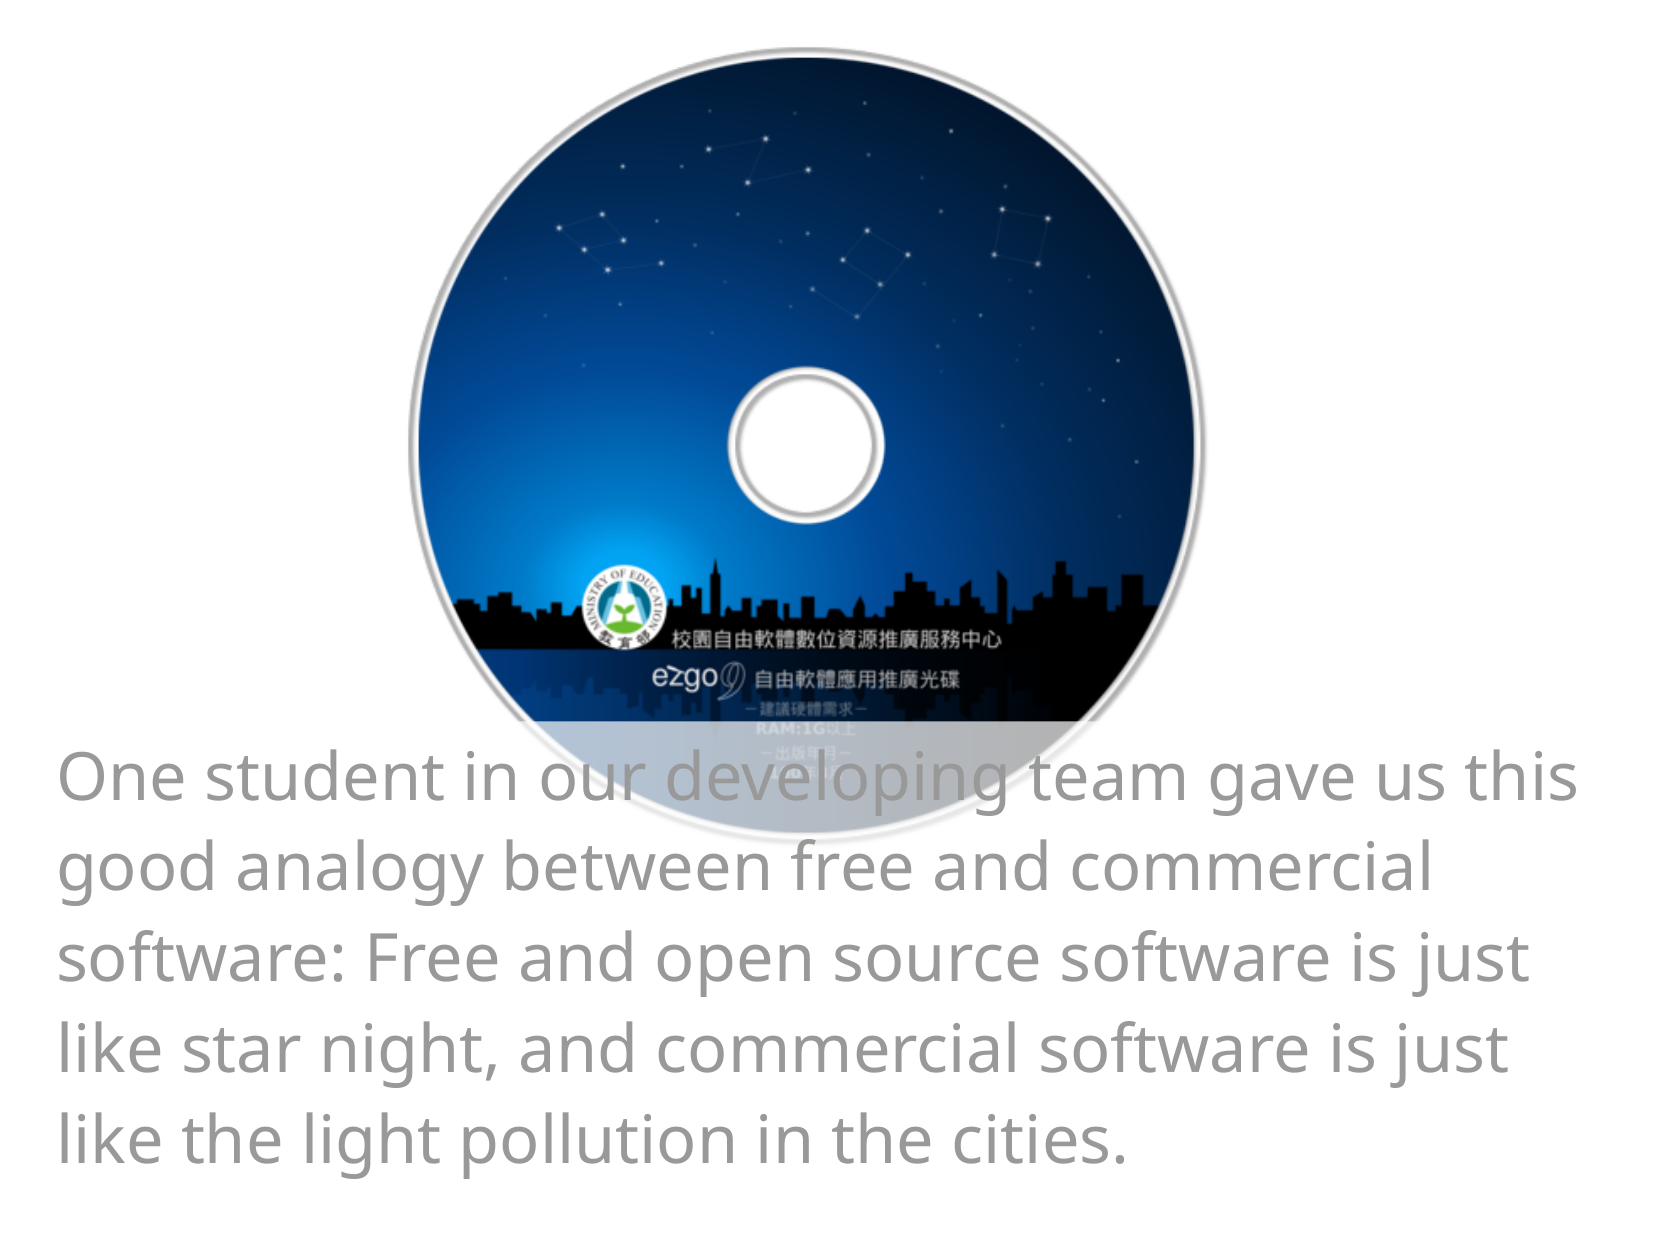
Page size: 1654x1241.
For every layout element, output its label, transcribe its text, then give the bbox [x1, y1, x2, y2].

text_box One student in our developing team gave us this good analogy between free and commercial software: Free and open source software is just like star night, and commercial software is just like the light pollution in the cities. [41, 721, 1625, 1171]
picture [402, 41, 1211, 721]
